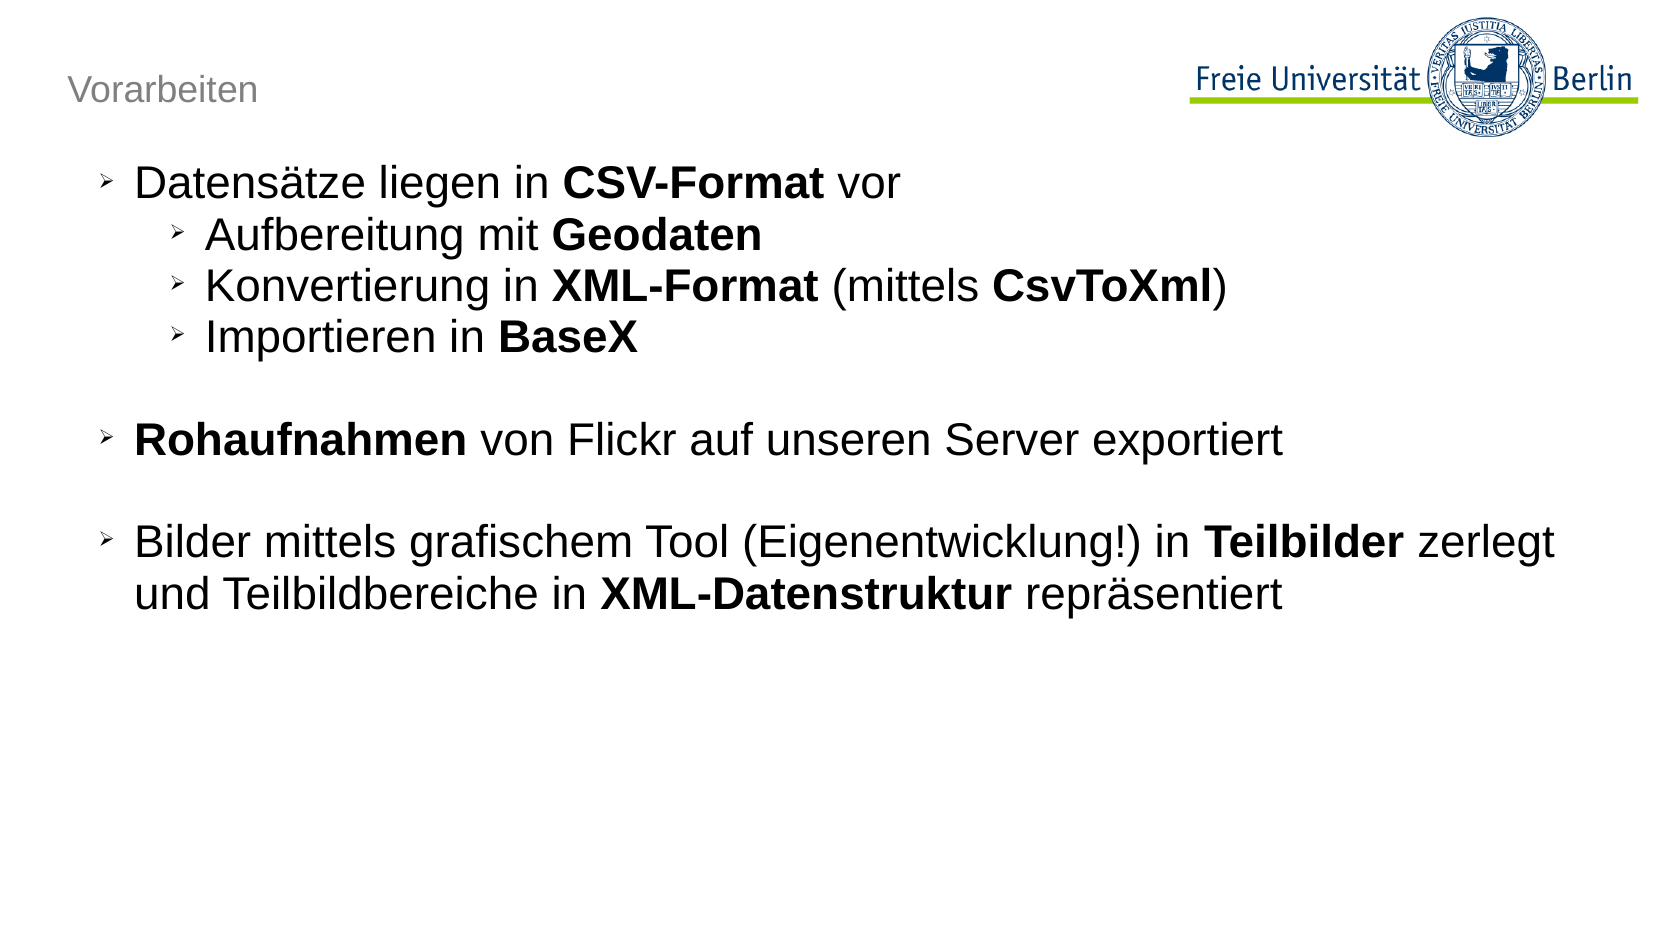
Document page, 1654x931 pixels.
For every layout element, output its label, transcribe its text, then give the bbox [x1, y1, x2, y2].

text_box Datensätze liegen in CSV-Format vor Aufbereitung mit Geodaten Konvertierung in XML-Format (mittels CsvToXml) Importieren in BaseX Rohaufnahmen von Flickr auf unseren Server exportiert Bilder mittels grafischem Tool (Eigenentwicklung!) in Teilbilder zerlegt und Teilbildbereiche in XML-Datenstruktur repräsentiert [84, 150, 1570, 627]
text_box Vorarbeiten [52, 61, 274, 119]
picture [1185, 11, 1642, 142]
